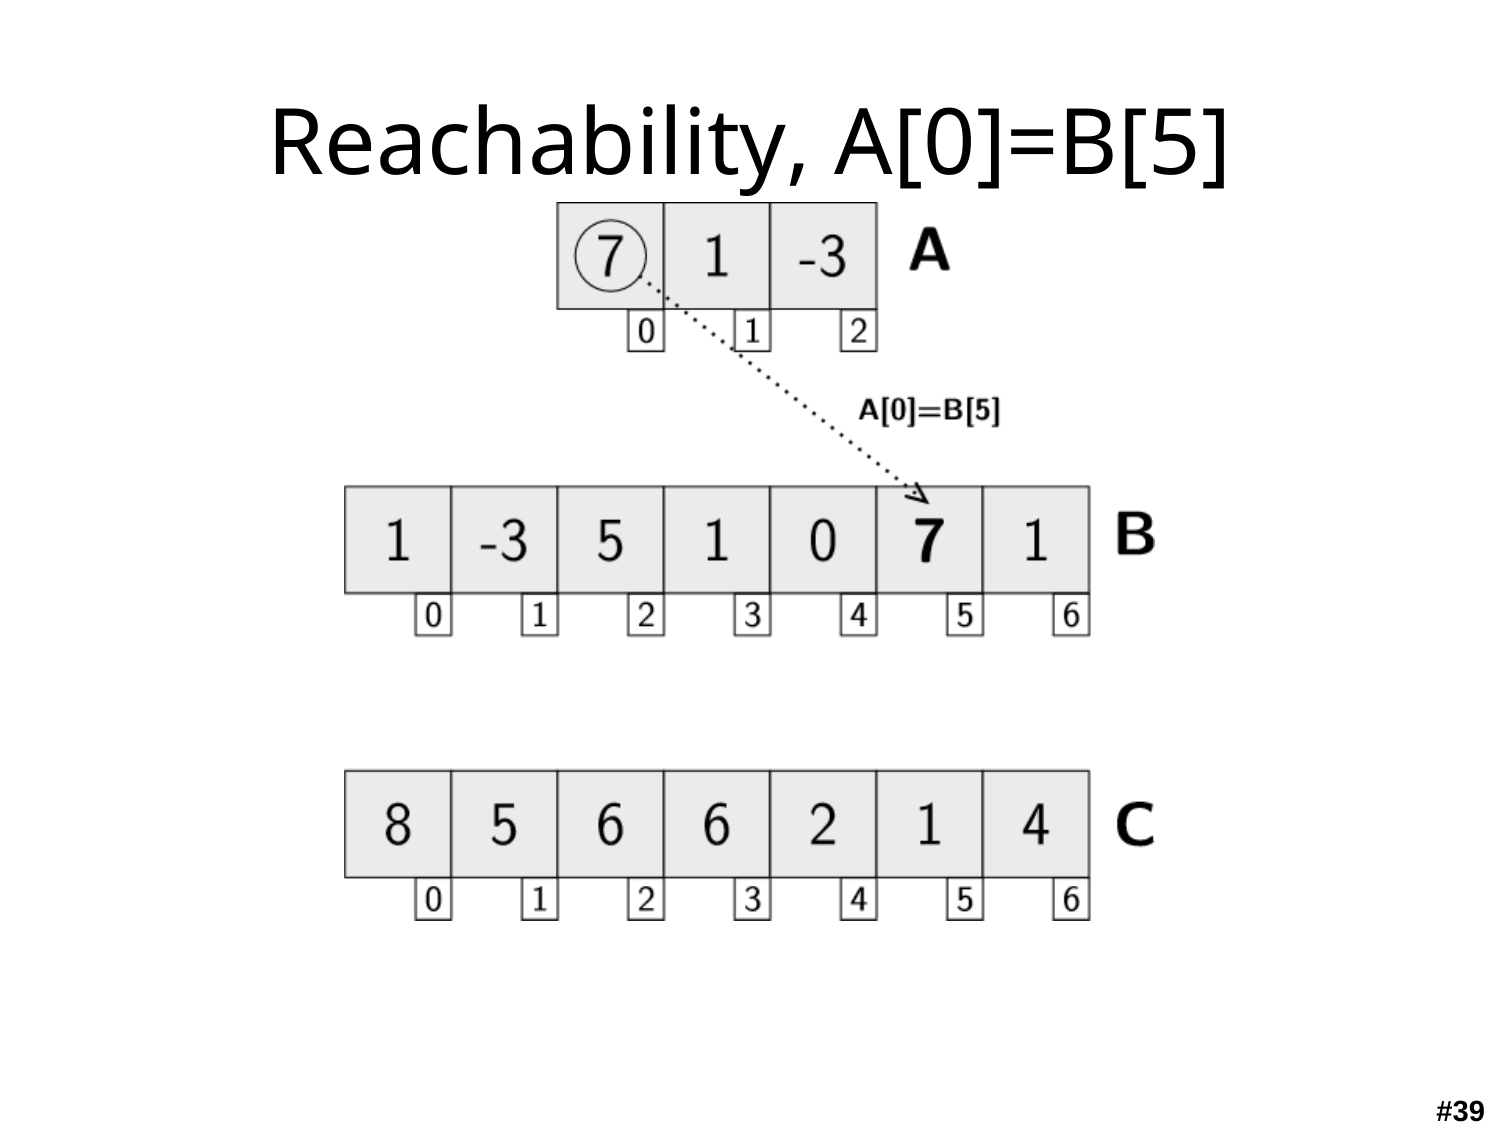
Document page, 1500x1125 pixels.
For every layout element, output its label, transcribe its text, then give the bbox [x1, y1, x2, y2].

picture [344, 202, 1155, 921]
title Reachability, A[0]=B[5] [24, 45, 1476, 233]
